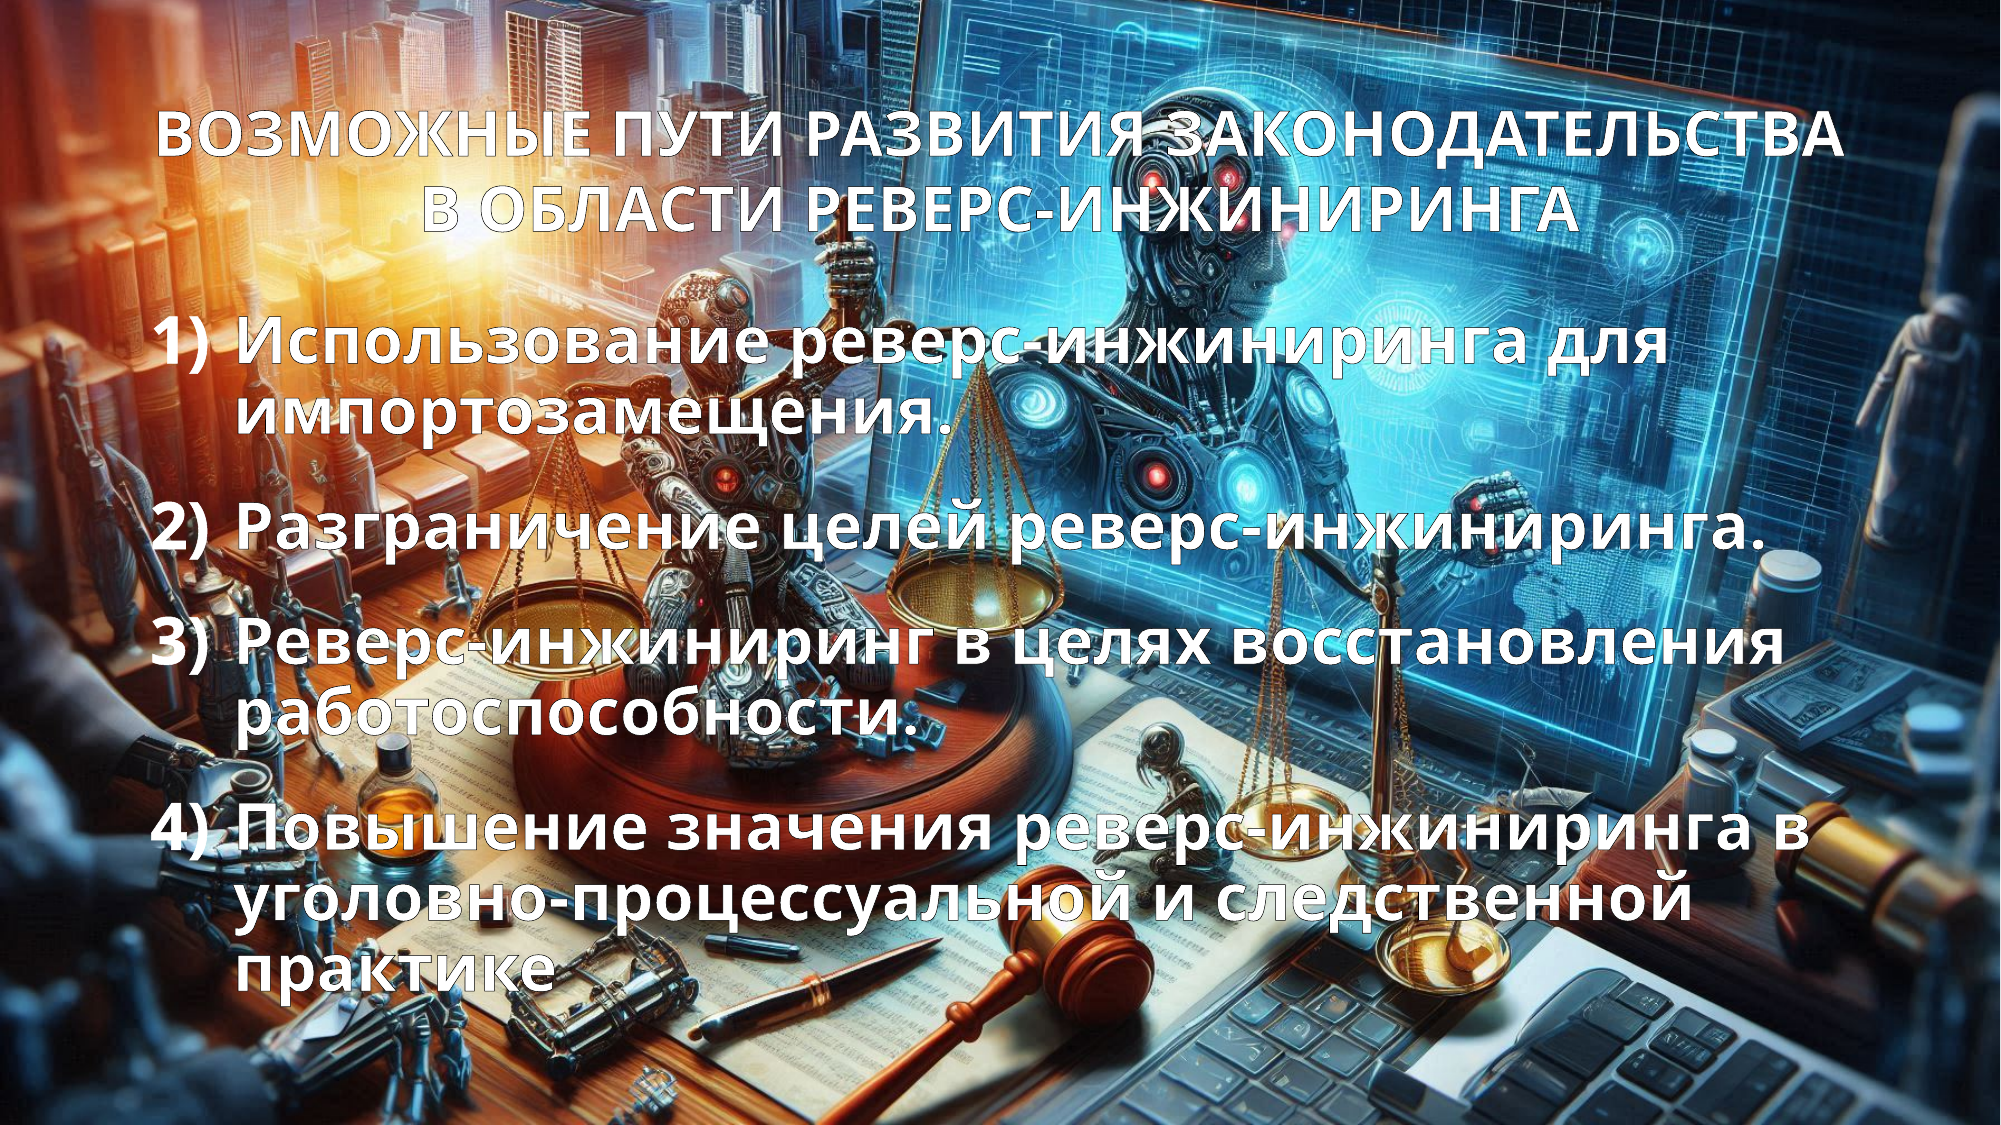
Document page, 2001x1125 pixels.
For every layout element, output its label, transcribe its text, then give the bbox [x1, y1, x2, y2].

picture [0, 0, 2001, 1125]
list Использование реверс-инжиниринга для импортозамещения. Разграничение целей реверс-инжиниринга. Реверс-инжиниринг в целях восстановления работоспособности. Повышение значения реверс-инжиниринга в уголовно-процессуальной и следственной практике [135, 299, 1861, 1014]
title ВОЗМОЖНЫЕ ПУТИ РАЗВИТИЯ ЗАКОНОДАТЕЛЬСТВА В ОБЛАСТИ РЕВЕРС-ИНЖИНИРИНГА [137, 59, 1863, 278]
